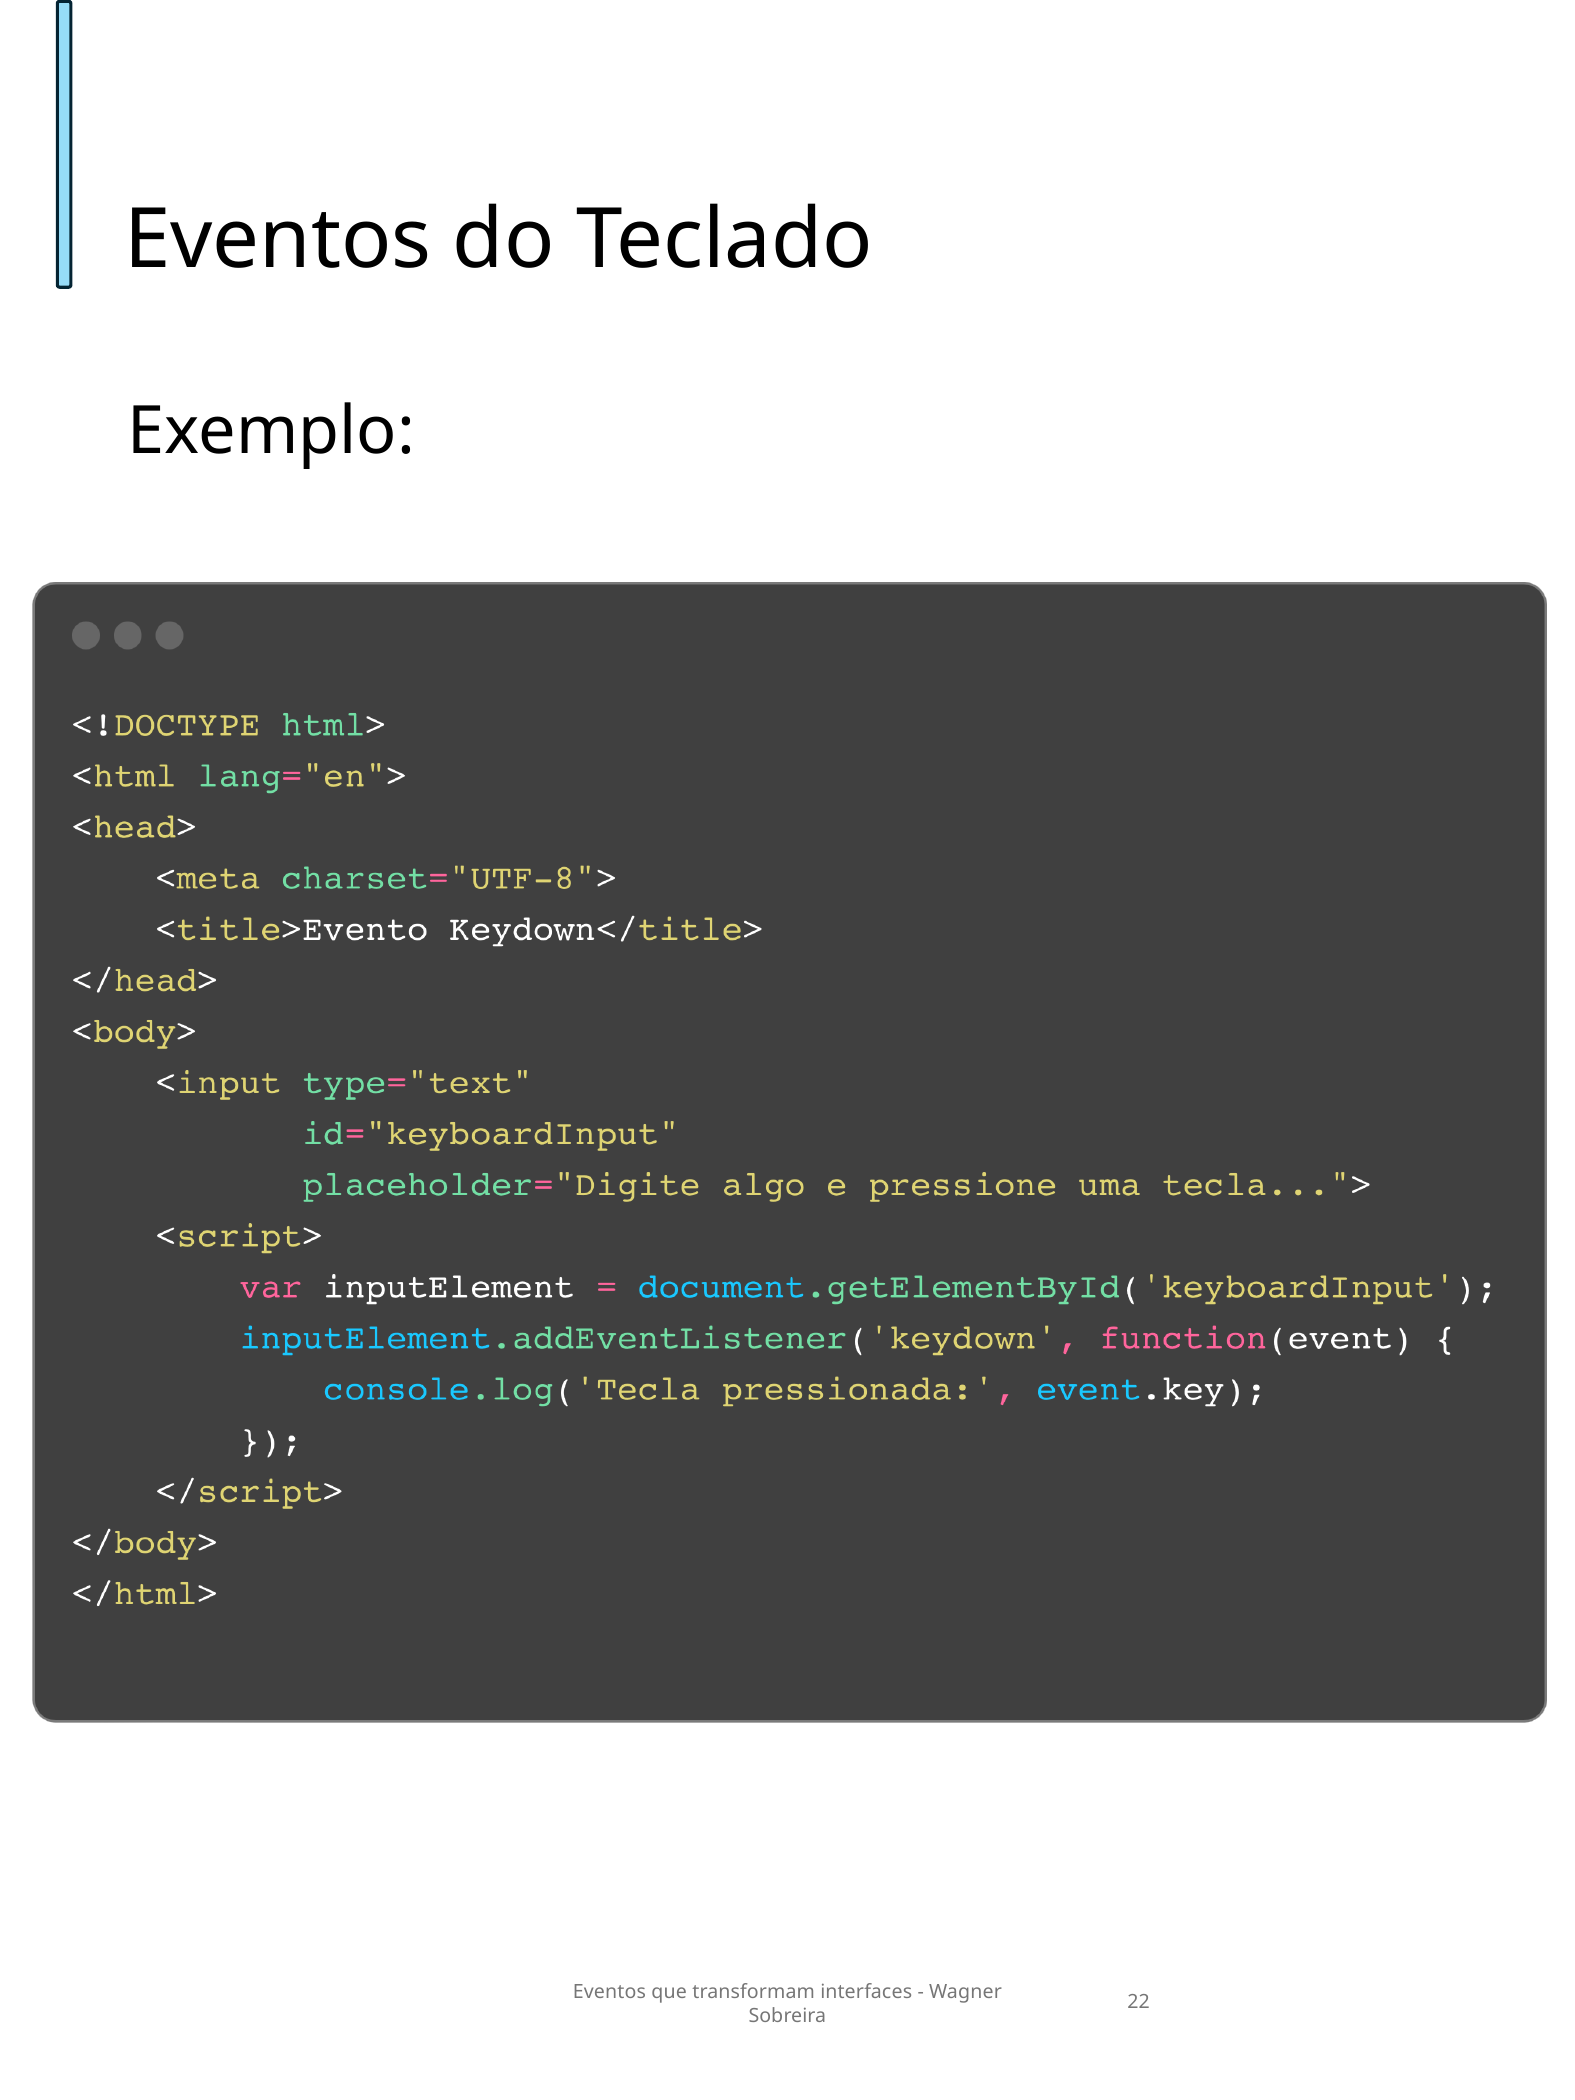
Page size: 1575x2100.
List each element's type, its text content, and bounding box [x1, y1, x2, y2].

text_box [57, 1, 71, 288]
text_box Exemplo: [112, 388, 1477, 433]
footer Eventos que transformam interfaces - Wagner Sobreira [521, 1946, 1054, 2059]
text_box Eventos do Teclado [109, 188, 1474, 343]
picture [0, 433, 1575, 1871]
slide_number 22 [1112, 1946, 1467, 2059]
